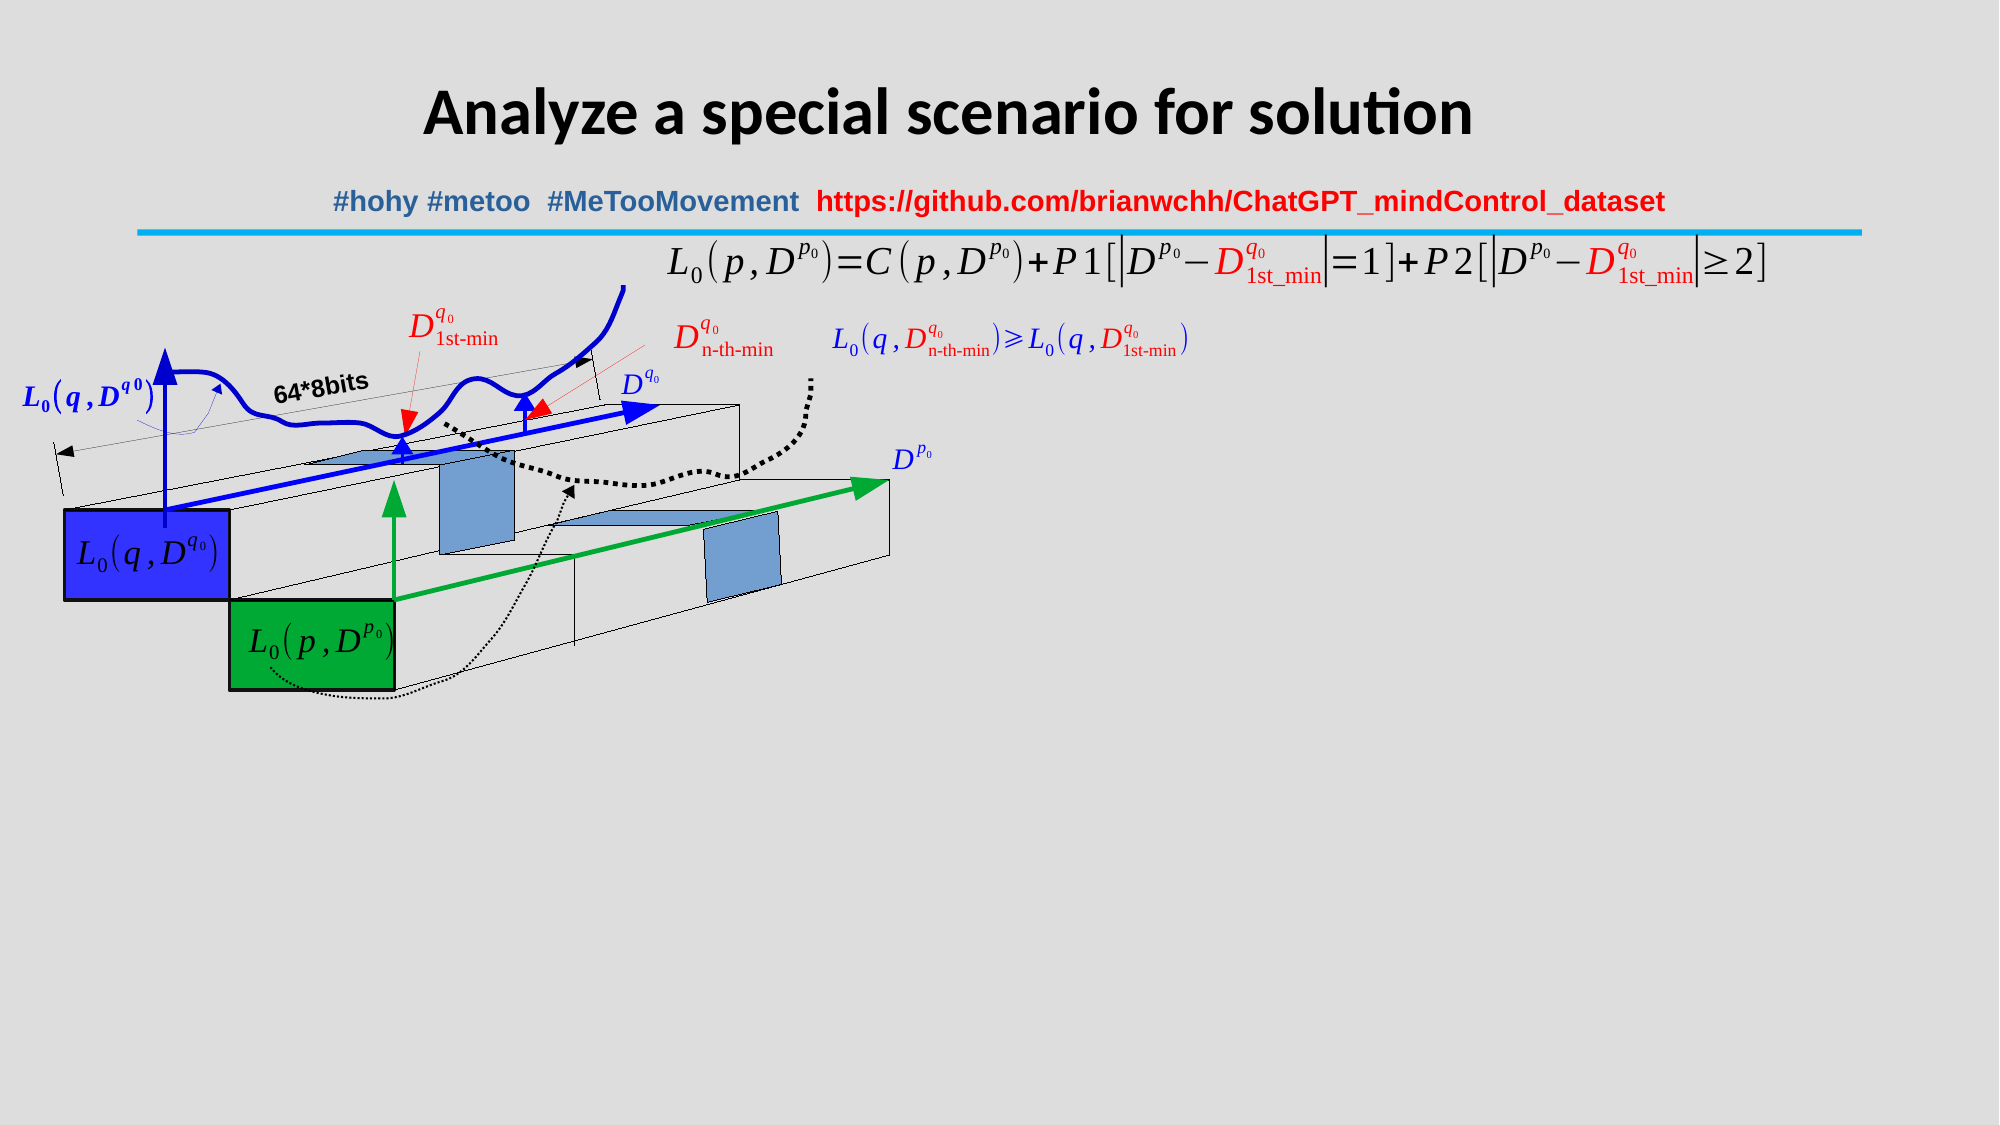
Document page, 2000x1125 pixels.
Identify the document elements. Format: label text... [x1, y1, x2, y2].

chart [660, 232, 1774, 290]
chart [394, 615, 402, 665]
chart [401, 299, 506, 350]
text_box [304, 450, 401, 465]
text_box [394, 450, 515, 555]
text_box [64, 511, 394, 691]
chart [15, 375, 161, 417]
text_box [703, 511, 782, 603]
chart [69, 527, 225, 577]
text_box #hohy #metoo #MeTooMovement https://github.com/brianwchh/ChatGPT_mindControl_dataset [0, 177, 2000, 225]
text_box [412, 450, 431, 454]
text_box [548, 510, 751, 526]
chart [825, 317, 1195, 361]
chart [613, 363, 666, 401]
chart [666, 311, 781, 361]
chart [885, 438, 939, 476]
text_box Analyze a special scenario for solution [415, 59, 1499, 155]
